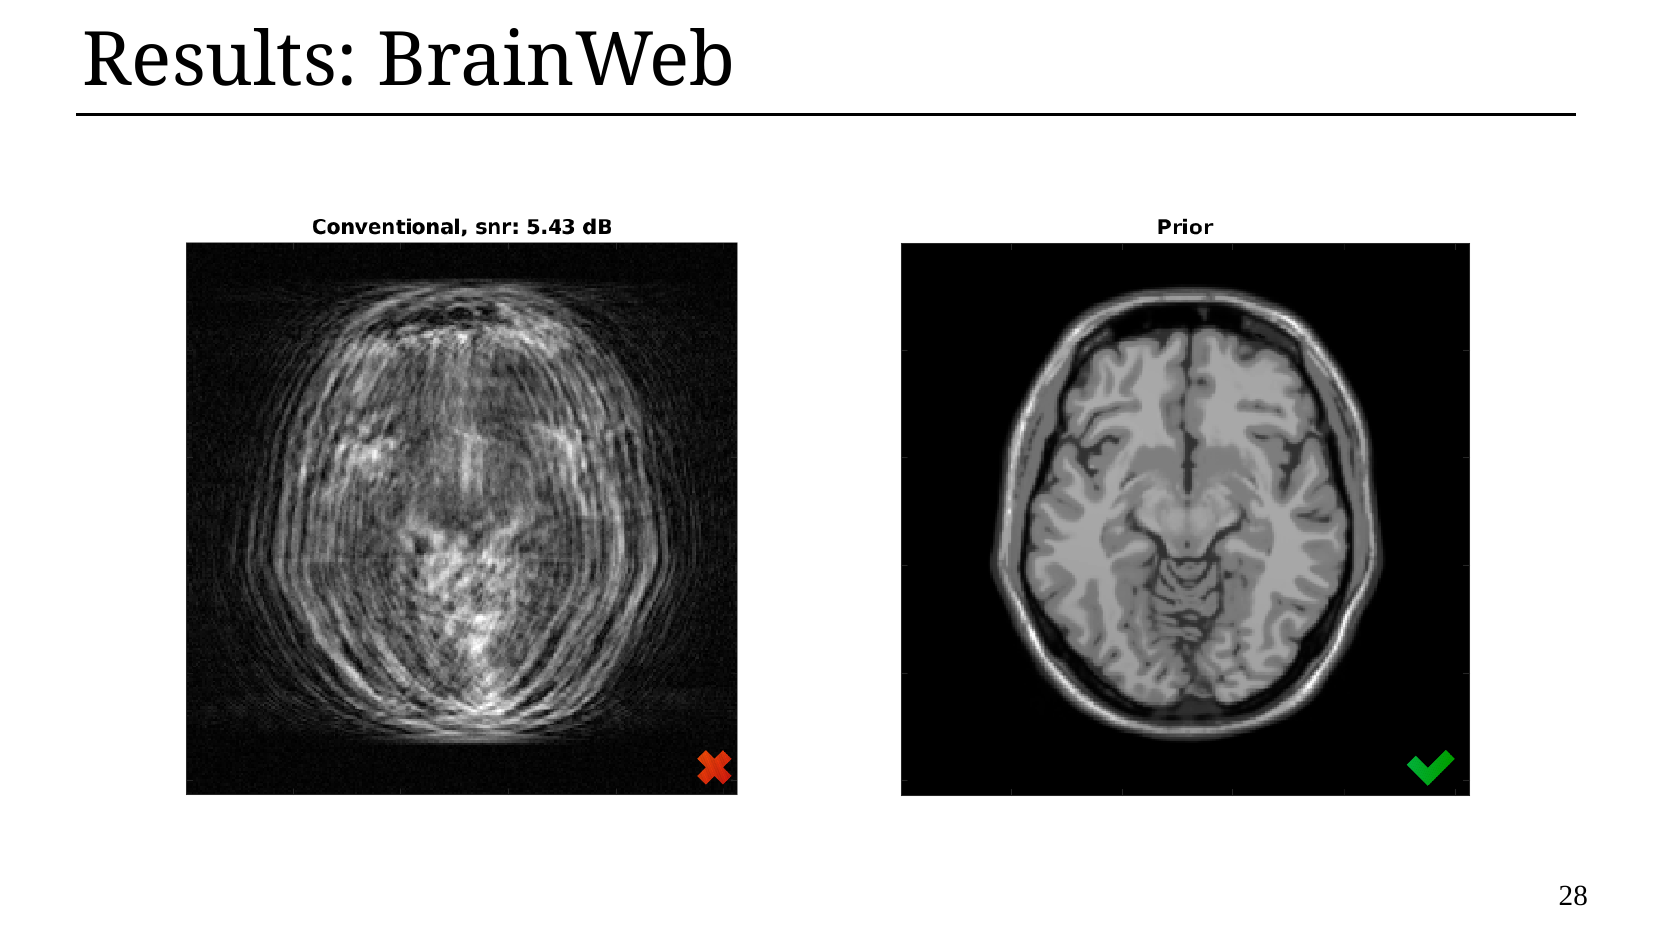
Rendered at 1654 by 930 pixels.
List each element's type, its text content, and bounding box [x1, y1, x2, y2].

title Results: BrainWeb [82, 7, 1571, 106]
picture [30, 192, 1588, 870]
